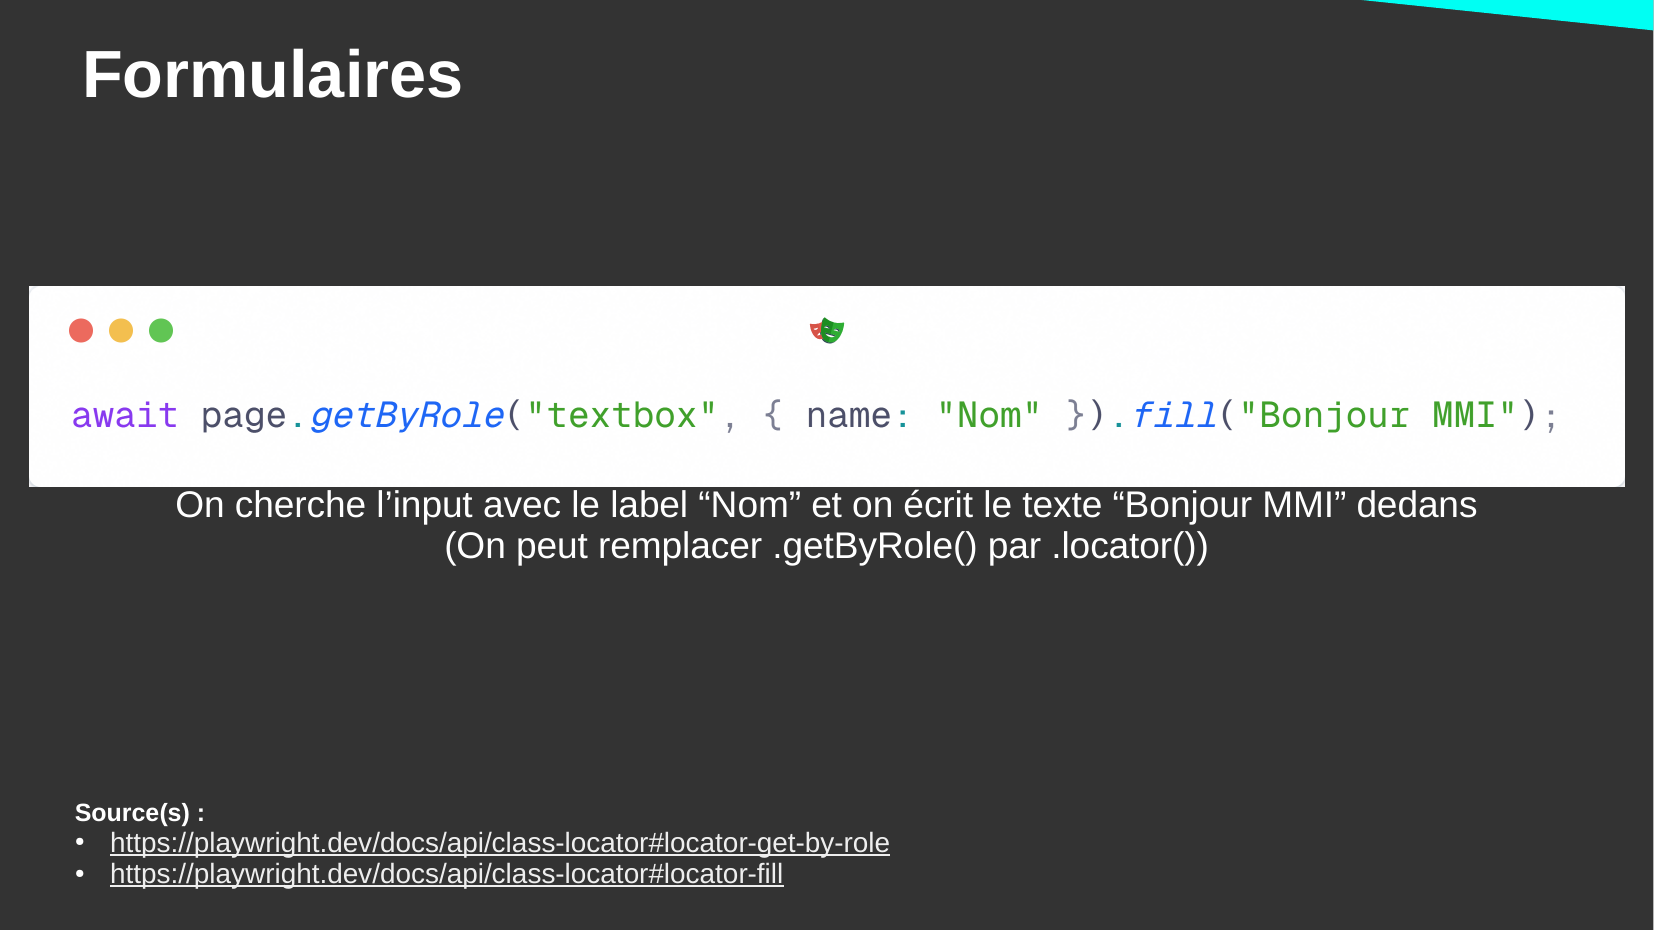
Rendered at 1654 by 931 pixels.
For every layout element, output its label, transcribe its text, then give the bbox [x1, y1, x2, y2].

title Formulaires [82, 37, 1158, 112]
picture [29, 286, 1625, 487]
list On cherche l’input avec le label “Nom” et on écrit le texte “Bonjour MMI” dedans (On peut remplacer .getByRole() par .locator()) [165, 487, 1489, 567]
text_box [1361, 0, 1654, 31]
text_box Source(s) : https://playwright.dev/docs/api/class-locator#locator-get-by-role https://playwright.dev/docs/api/class-locator#locator-fill [60, 791, 1546, 898]
